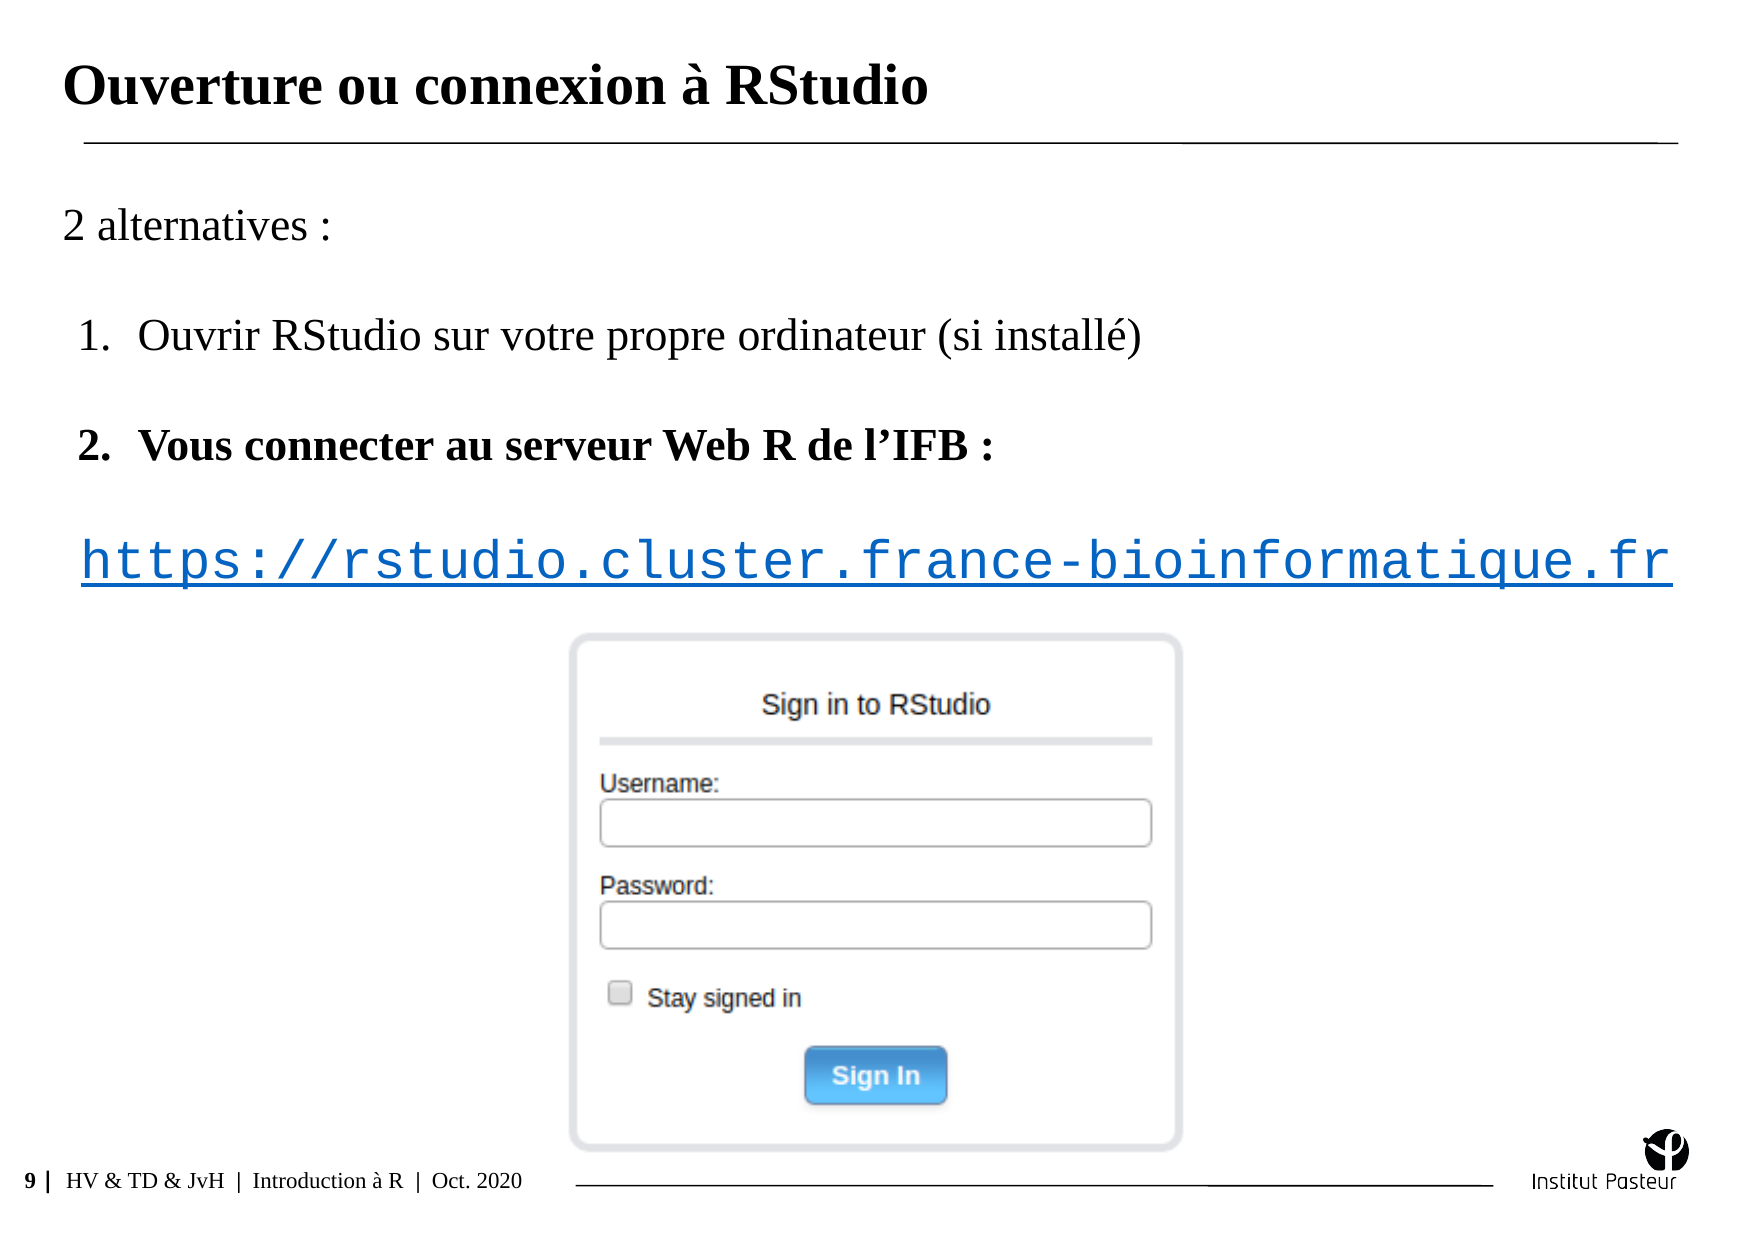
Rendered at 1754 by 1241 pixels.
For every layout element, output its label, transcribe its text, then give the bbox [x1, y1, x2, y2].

text_box 2 alternatives : Ouvrir RStudio sur votre propre ordinateur (si installé) Vous connecter au serveur Web R de l’IFB : https://rstudio.cluster.france-bioinformatique.fr [62, 194, 1692, 1152]
text_box Ouverture ou connexion à RStudio [62, 2, 1692, 160]
picture [551, 617, 1202, 1177]
picture [1533, 1152, 1689, 1189]
